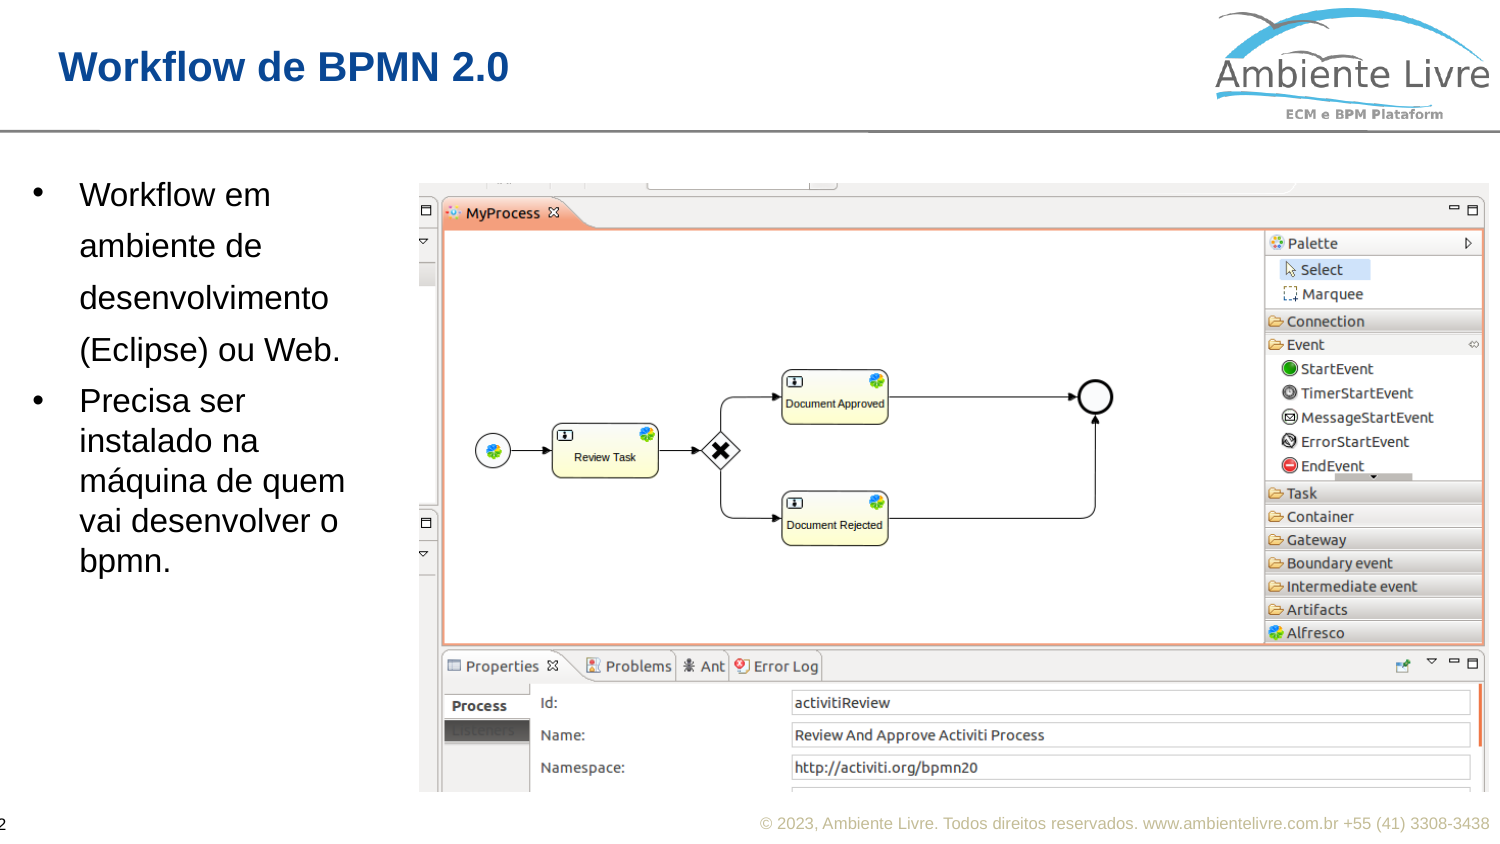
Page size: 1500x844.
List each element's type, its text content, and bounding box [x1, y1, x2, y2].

text_box Workflow em ambiente de desenvolvimento (Eclipse) ou Web. Precisa ser instalado na máquina de quem vai desenvolver o bpmn. [17, 165, 390, 587]
title Workflow de BPMN 2.0 [43, 8, 1127, 129]
picture [1215, 8, 1489, 119]
picture [390, 183, 1489, 792]
